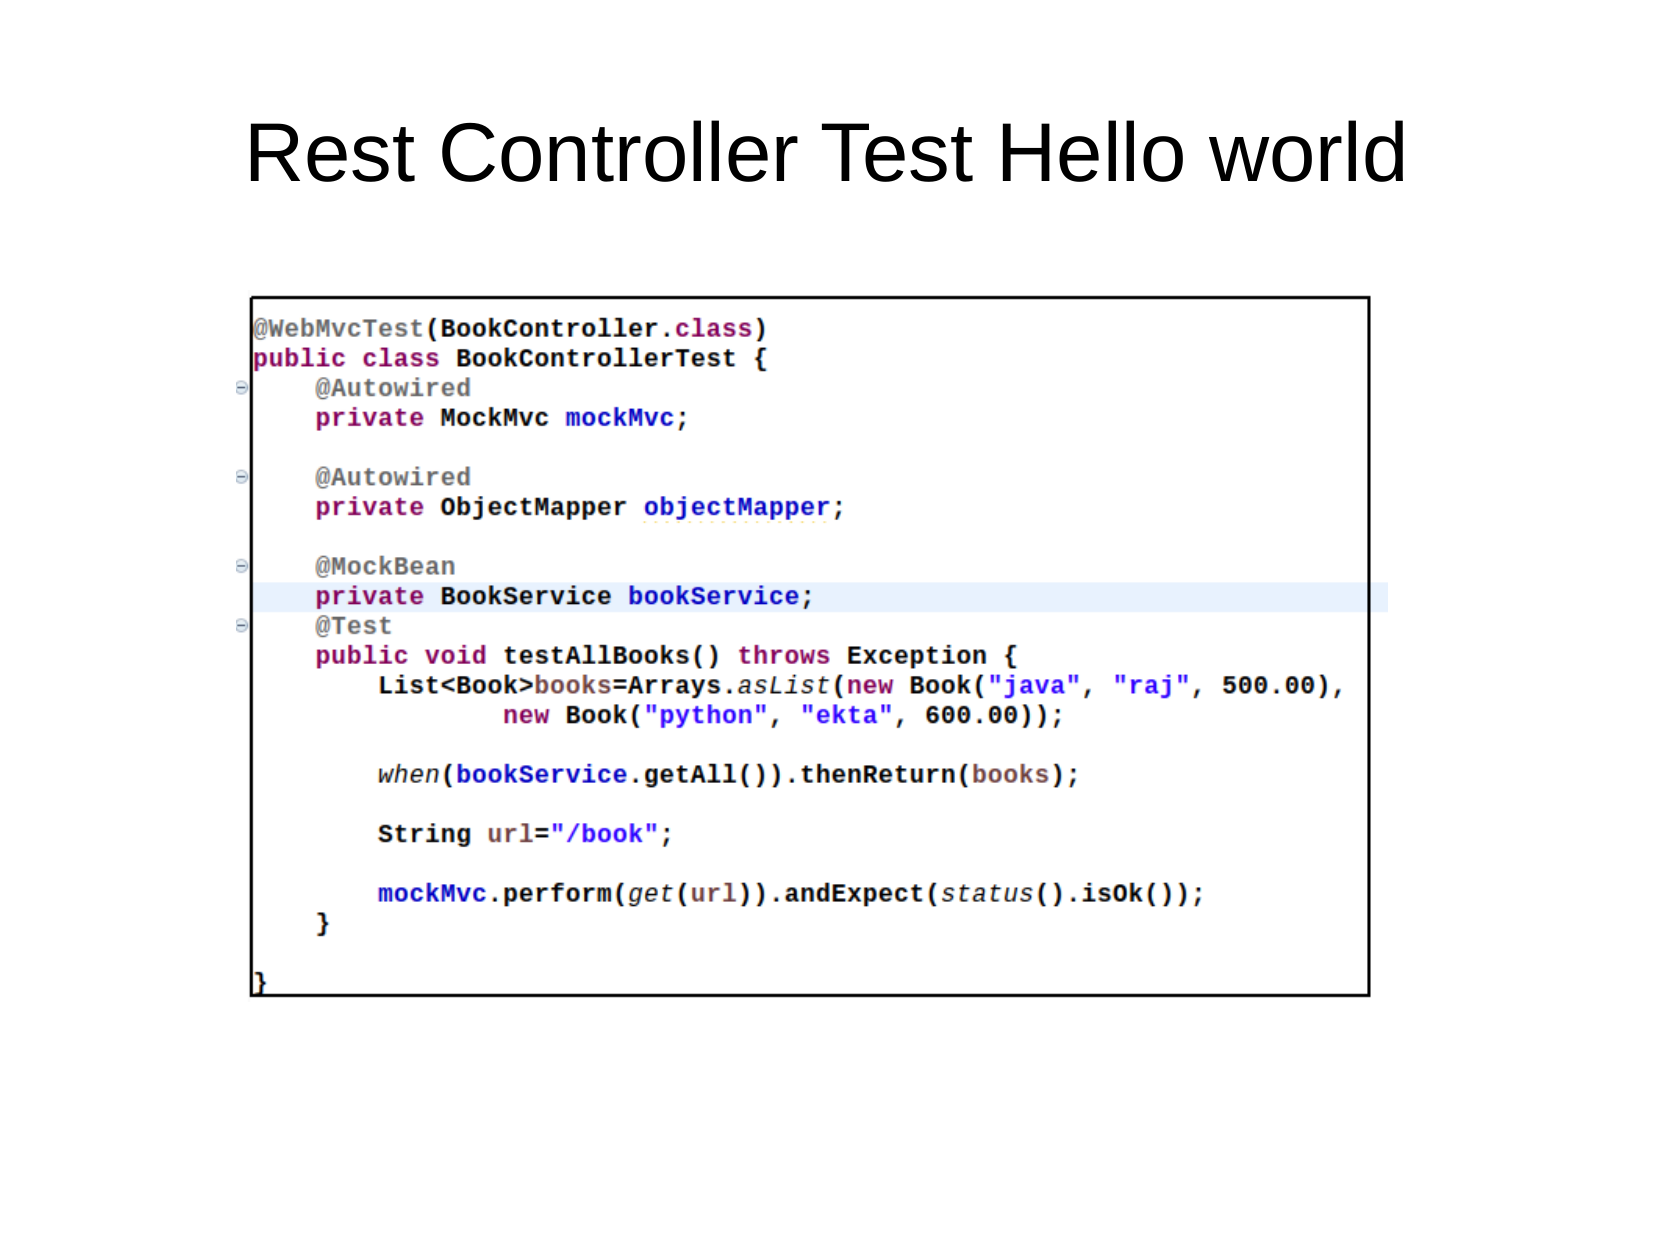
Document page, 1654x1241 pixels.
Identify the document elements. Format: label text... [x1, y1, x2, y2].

picture [236, 290, 1388, 1002]
title Rest Controller Test Hello world [82, 49, 1571, 257]
